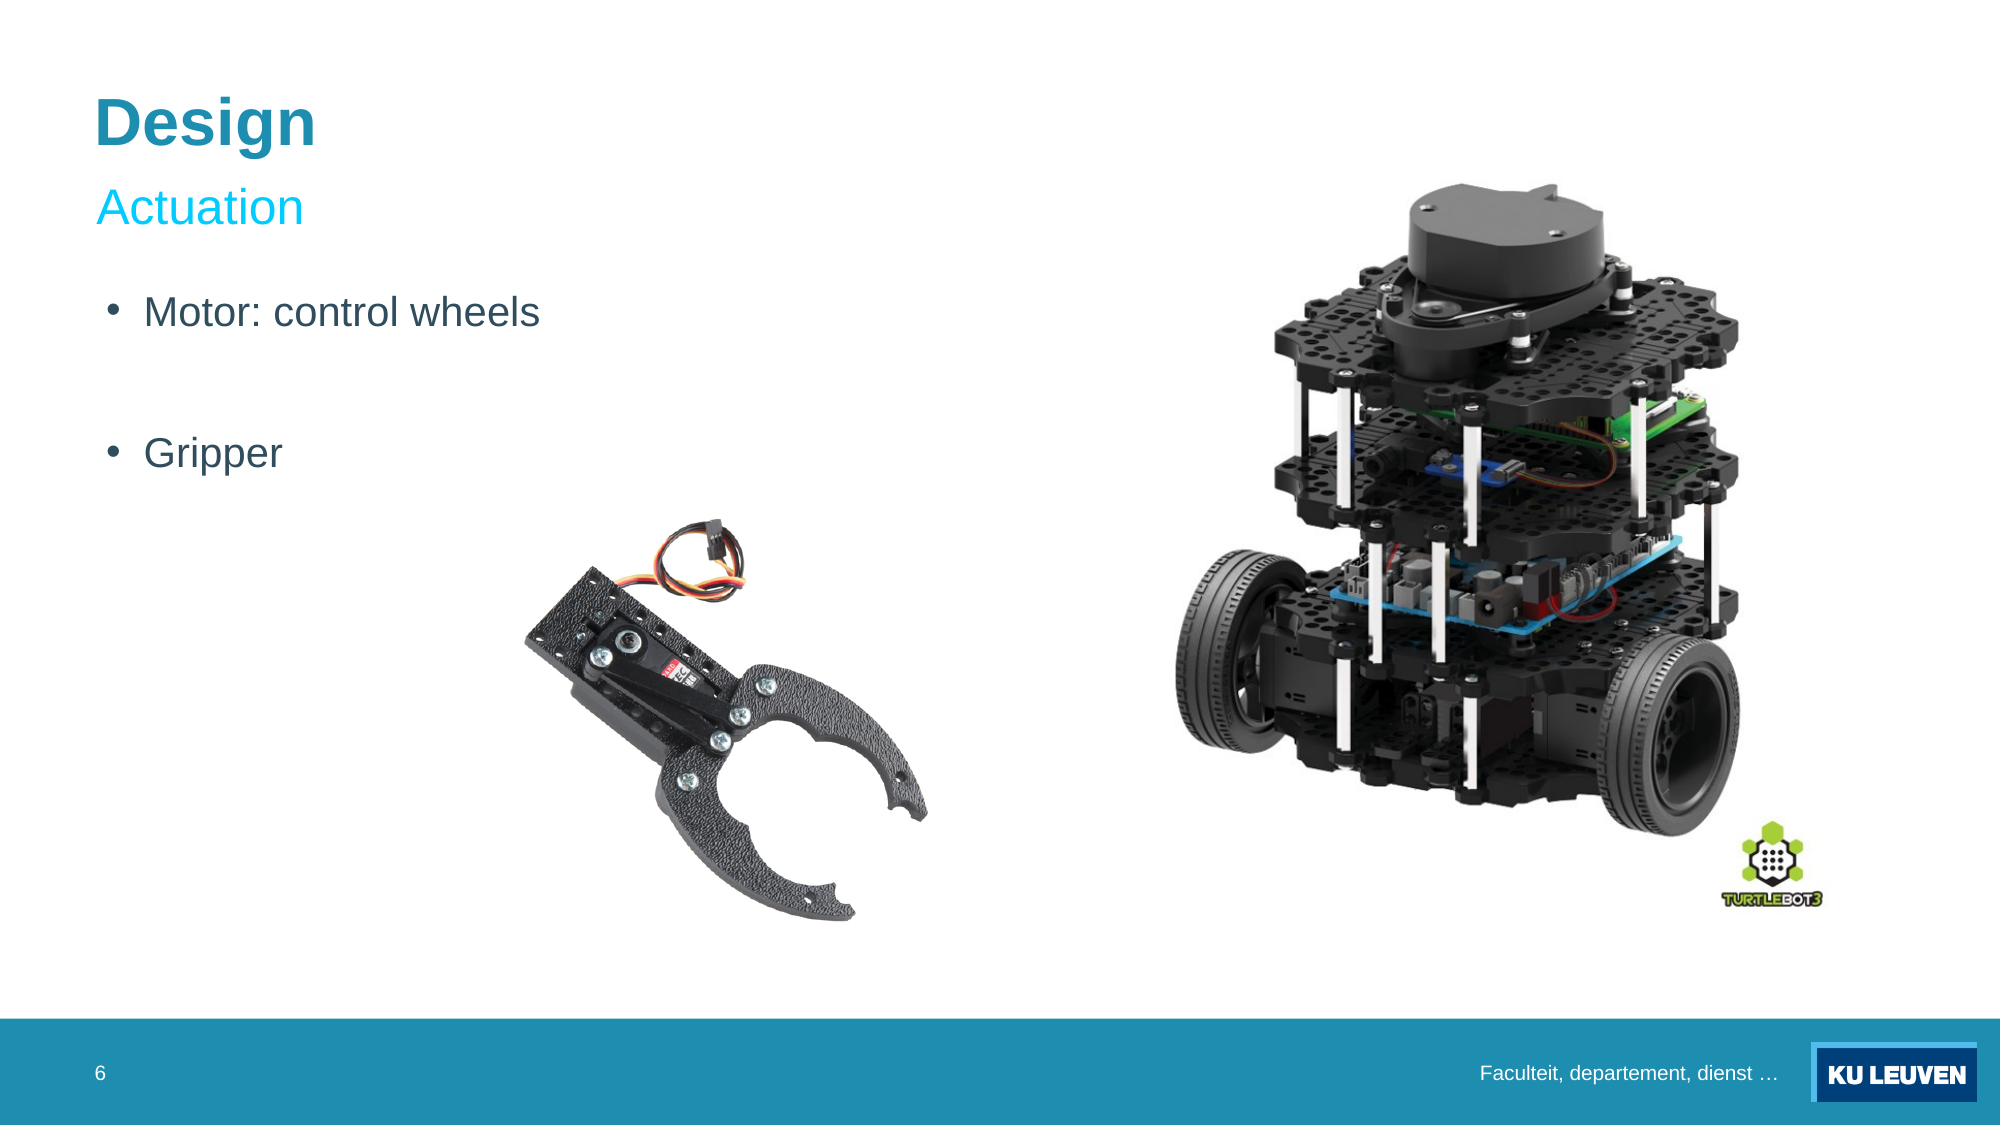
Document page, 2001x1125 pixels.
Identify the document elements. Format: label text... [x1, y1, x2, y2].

text_box Actuation [81, 171, 533, 243]
list Motor: control wheels Gripper [91, 276, 1032, 815]
picture [1811, 1042, 1977, 1102]
picture [480, 479, 961, 961]
picture [1108, 89, 1831, 916]
title Design [94, 49, 1906, 189]
